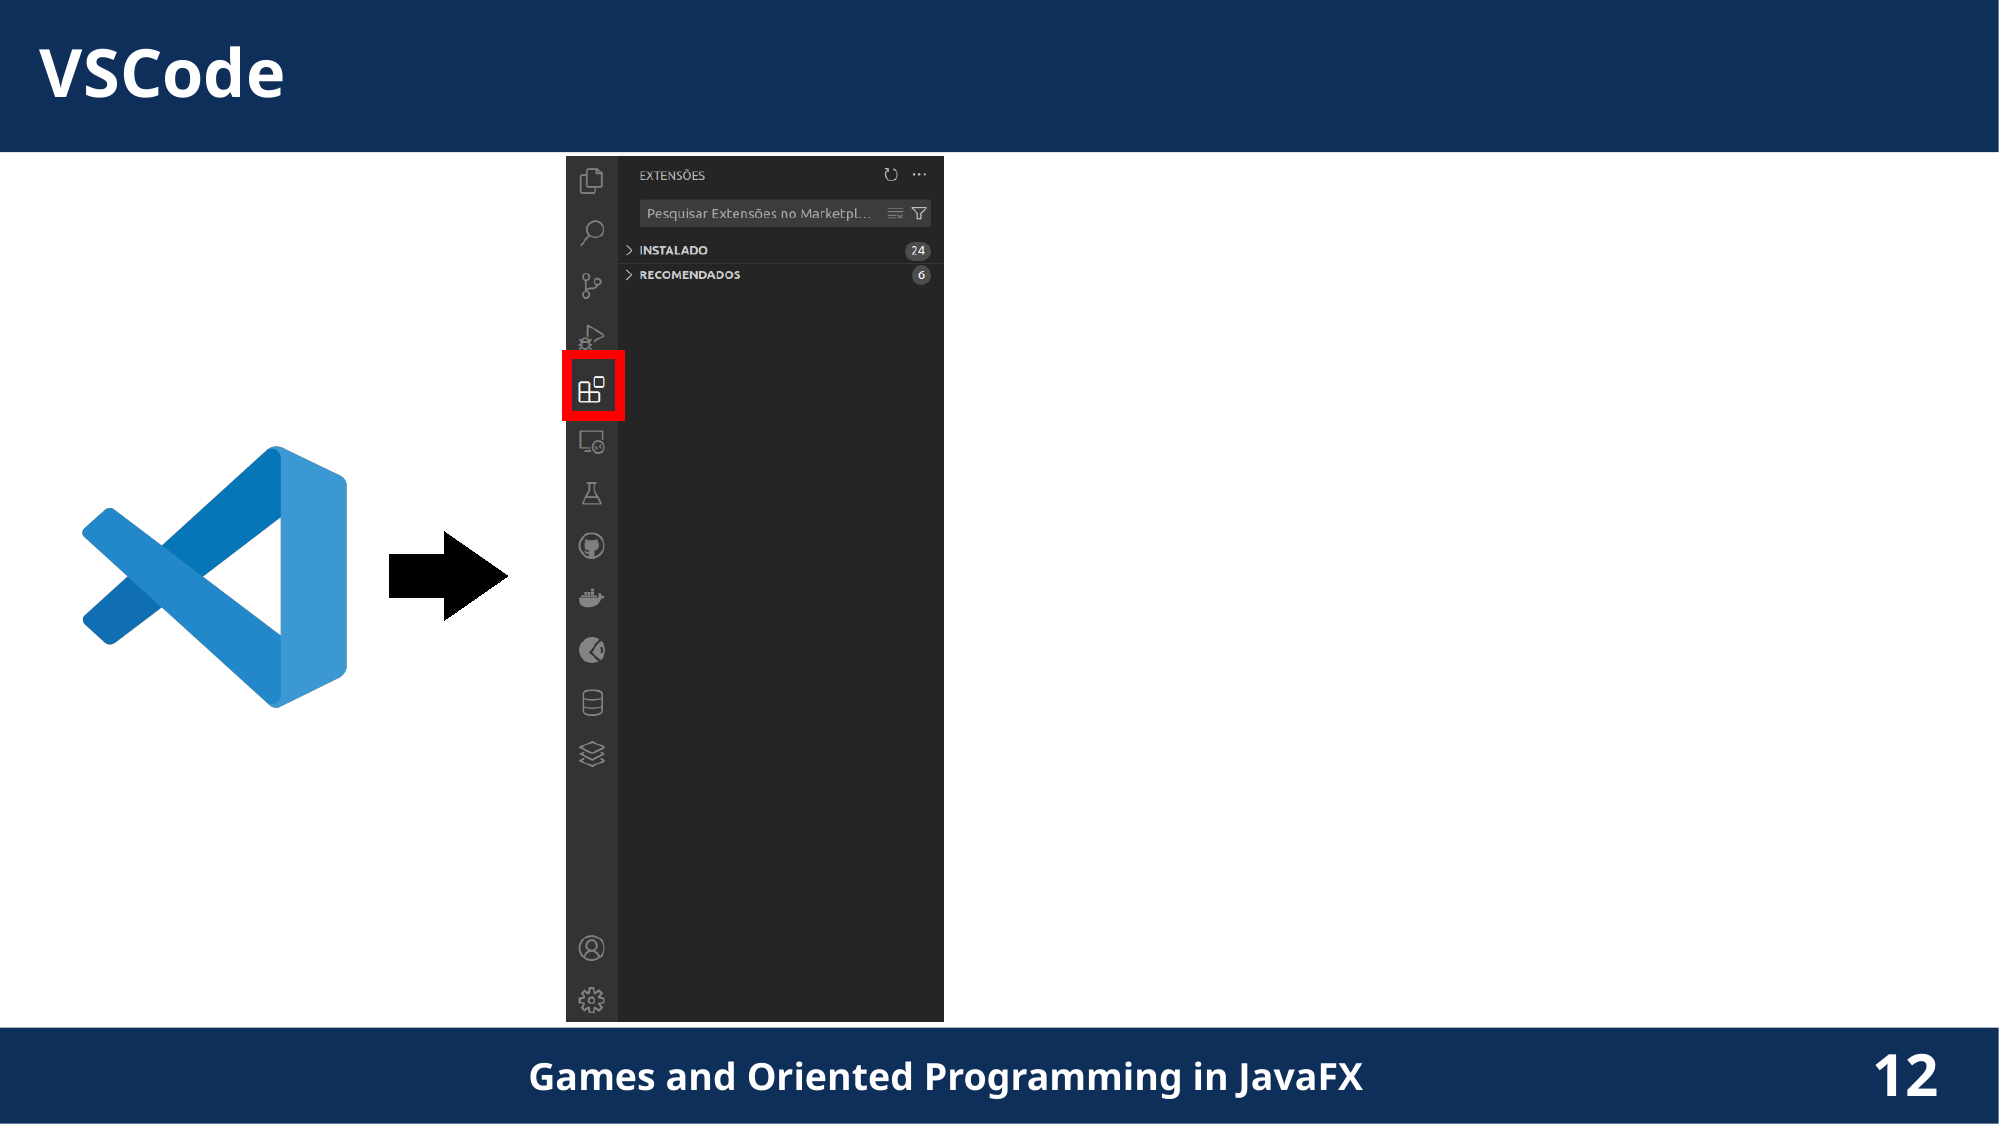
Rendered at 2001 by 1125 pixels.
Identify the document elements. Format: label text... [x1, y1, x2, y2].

text_box [389, 531, 508, 621]
text_box VSCode [25, 23, 1999, 119]
picture [77, 442, 349, 709]
picture [572, 359, 615, 411]
picture [566, 153, 944, 1022]
